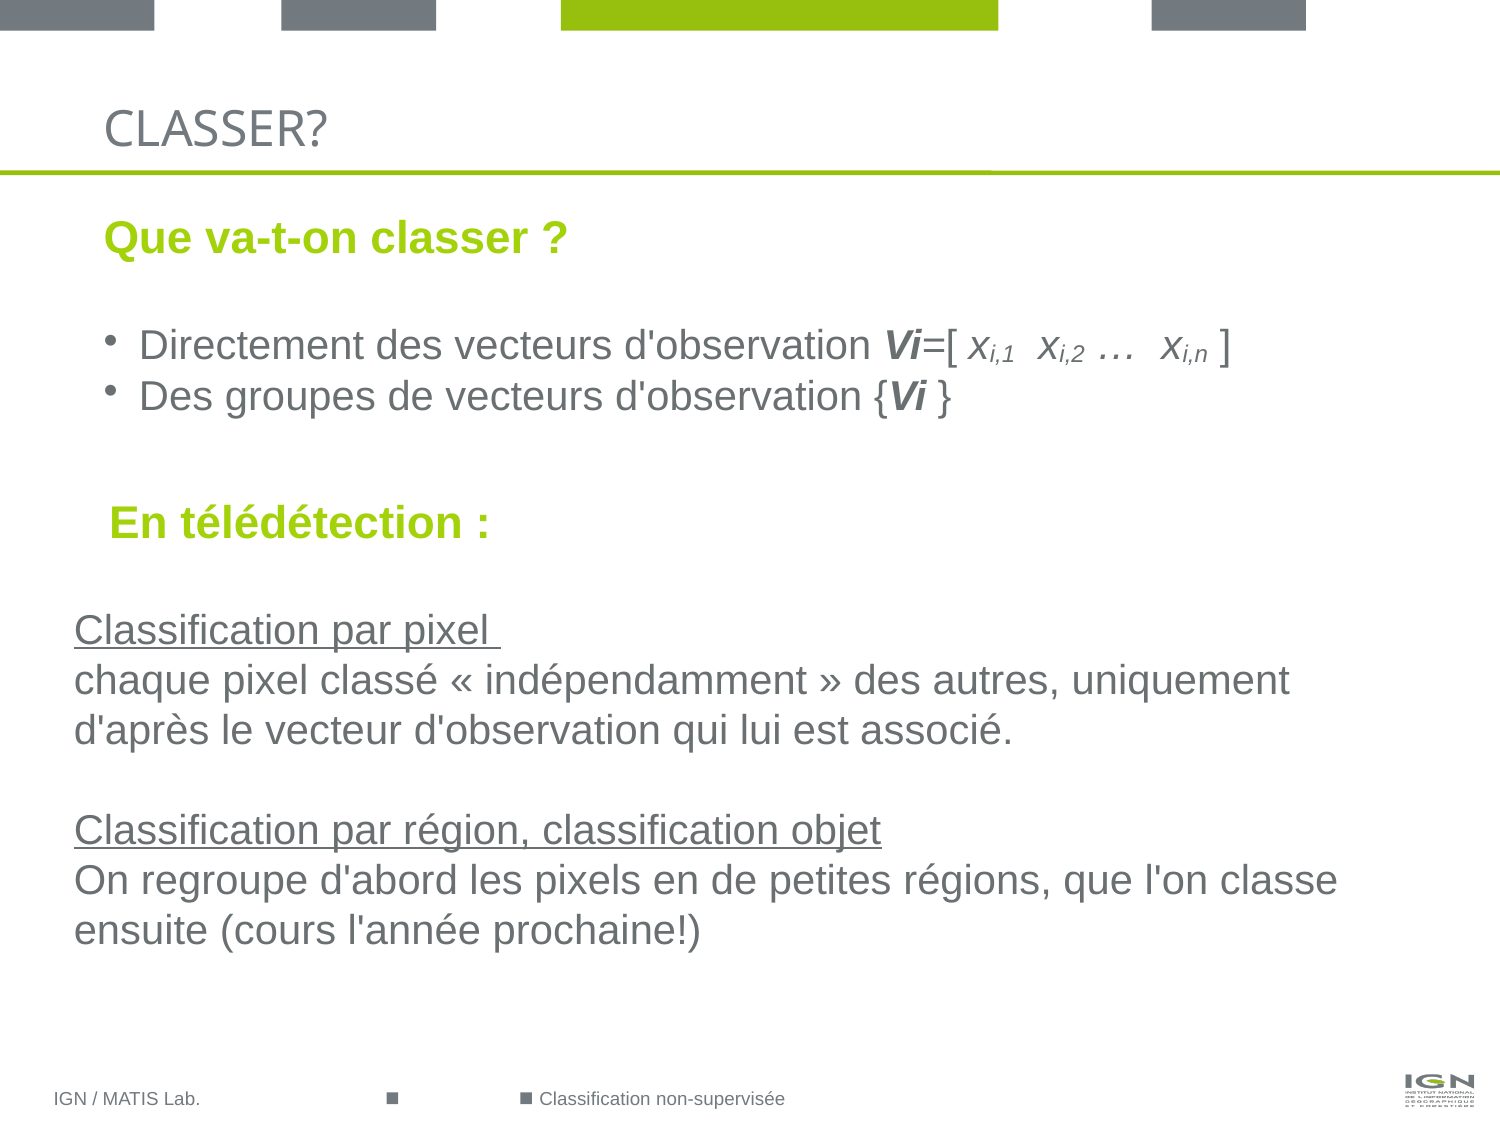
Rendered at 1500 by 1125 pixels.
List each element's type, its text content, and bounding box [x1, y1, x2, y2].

text_box En télédétection : Classification par pixel chaque pixel classé « indépendamment » des autres, uniquement d'après le vecteur d'observation qui lui est associé. Classification par région, classification objet On regroupe d'abord les pixels en de petites régions, que l'on classe ensuite (cours l'année prochaine!) [59, 482, 1441, 851]
text_box IGN / MATIS Lab. [39, 1067, 360, 1125]
text_box Classification non-supervisée [524, 1067, 875, 1125]
picture [1404, 1074, 1475, 1108]
text_box Que va-t-on classer ? Directement des vecteurs d'observation Vi=[ xi,1 xi,2 … xi,n ] Des groupes de vecteurs d'observation {Vi } [53, 198, 1500, 442]
text_box CLASSER? [53, 80, 1425, 173]
